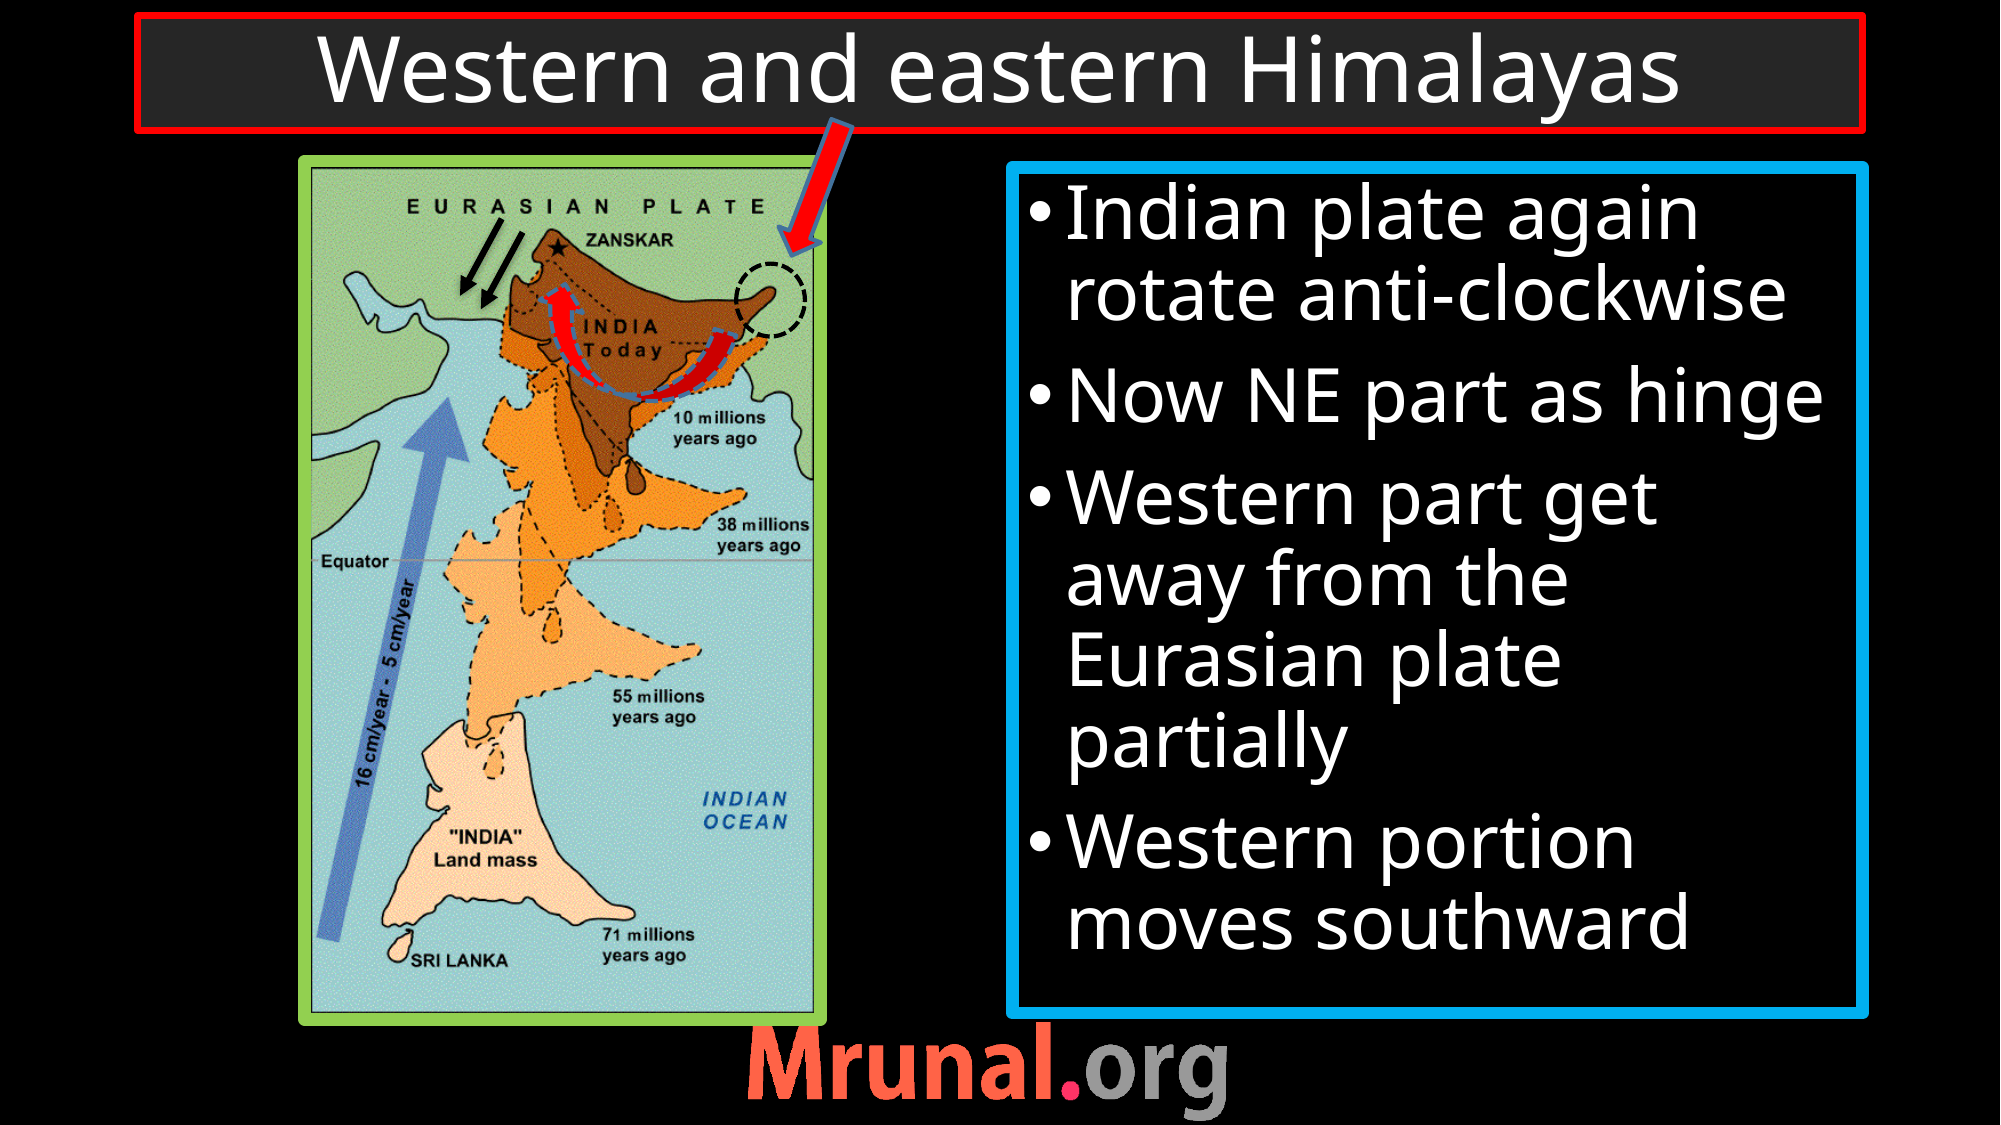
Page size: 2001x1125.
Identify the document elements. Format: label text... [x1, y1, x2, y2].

picture [310, 167, 815, 1014]
title Western and eastern Himalayas [137, 15, 1863, 131]
picture [811, 229, 815, 239]
list Indian plate again rotate anti-clockwise Now NE part as hinge Western part get away from the Eurasian plate partially Western portion moves southward [1012, 167, 1863, 1014]
picture [741, 1005, 1230, 1125]
text_box [539, 284, 737, 402]
text_box [778, 119, 853, 256]
